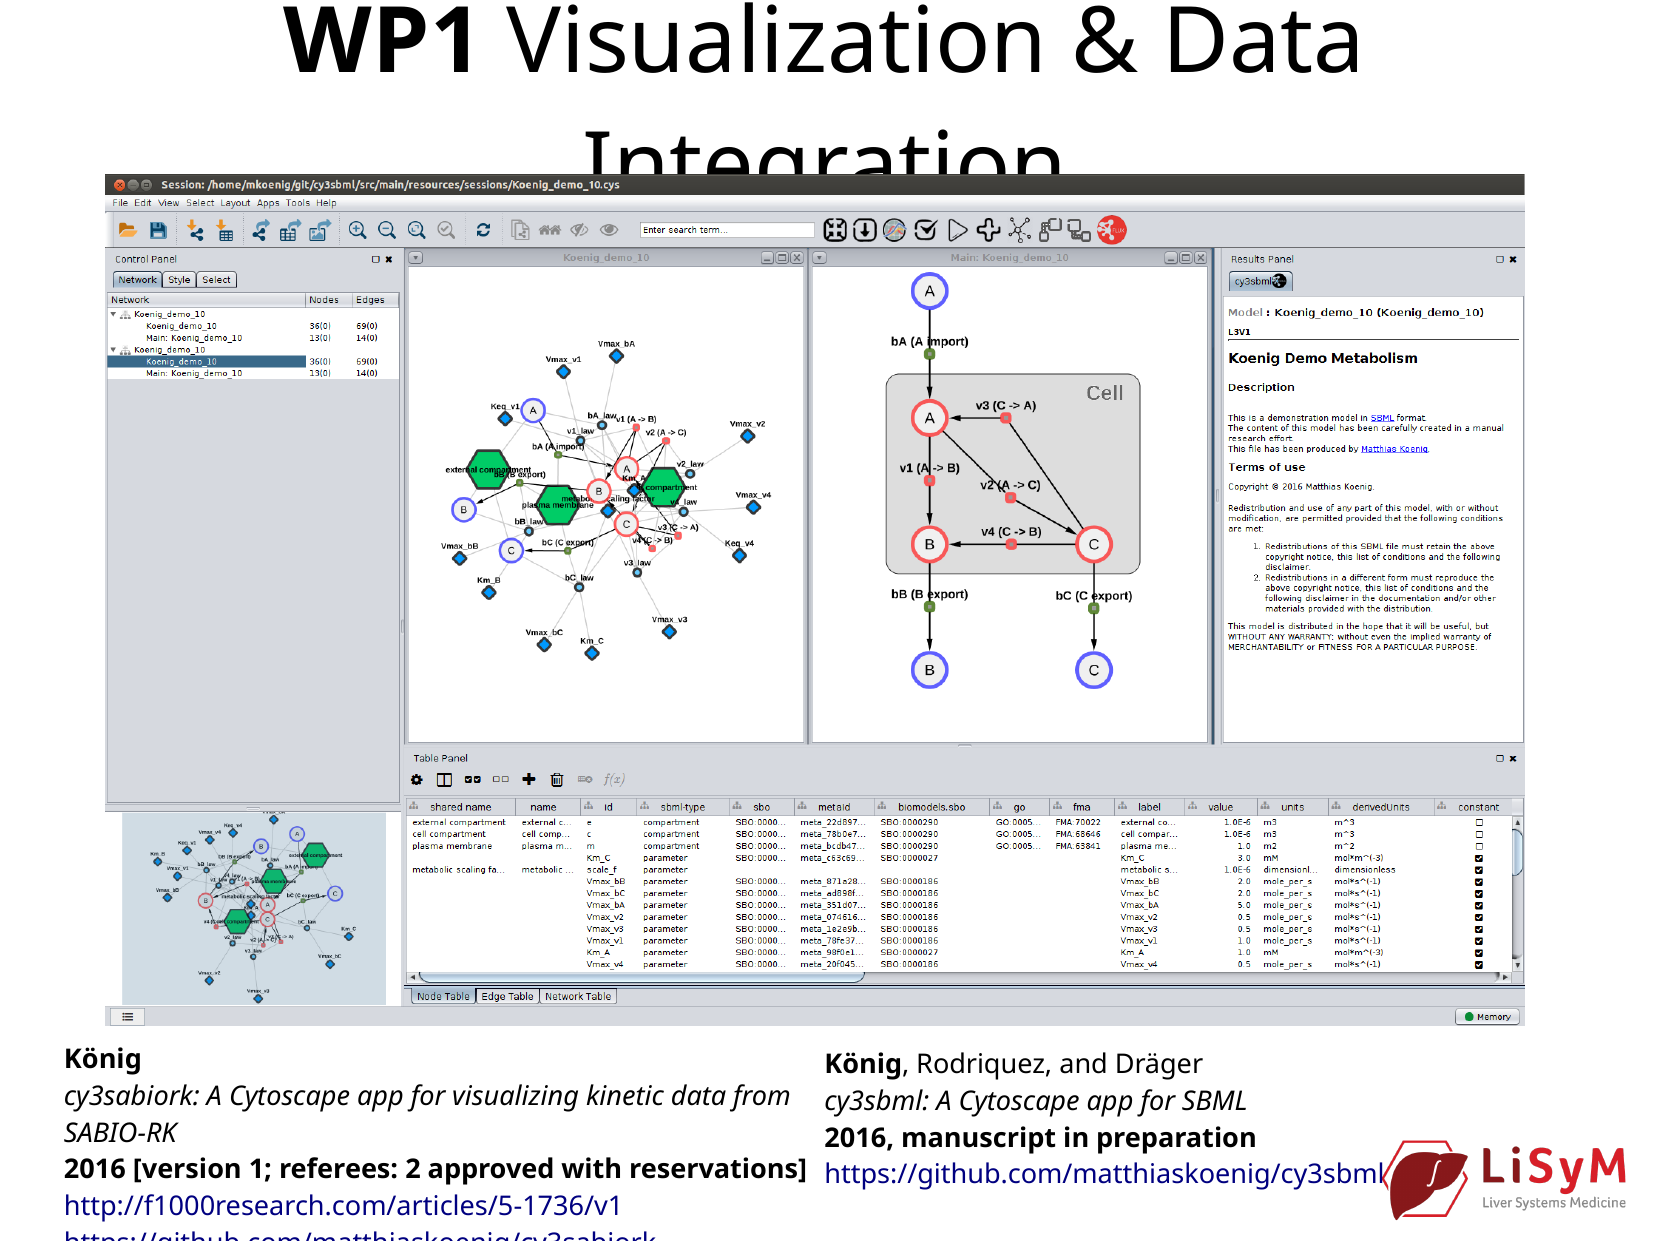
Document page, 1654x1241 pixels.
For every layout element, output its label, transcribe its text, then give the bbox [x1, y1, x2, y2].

picture [1410, 1139, 1627, 1222]
text_box König, Rodriquez, and Dräger cy3sbml: A Cytoscape app for SBML 2016, manuscript in preparation https://github.com/matthiaskoenig/cy3sbml [841, 1037, 1410, 1228]
picture [105, 174, 1525, 1026]
text_box König cy3sabiork: A Cytoscape app for visualizing kinetic data from SABIO-RK 2016 [version 1; referees: 2 approved with reservations] http://f1000research.com/articles/5-1736/v1 https://github.com/matthiaskoenig/cy3sabiork [49, 1032, 841, 1241]
title WP1 Visualization & Data Integration [30, 0, 1621, 207]
